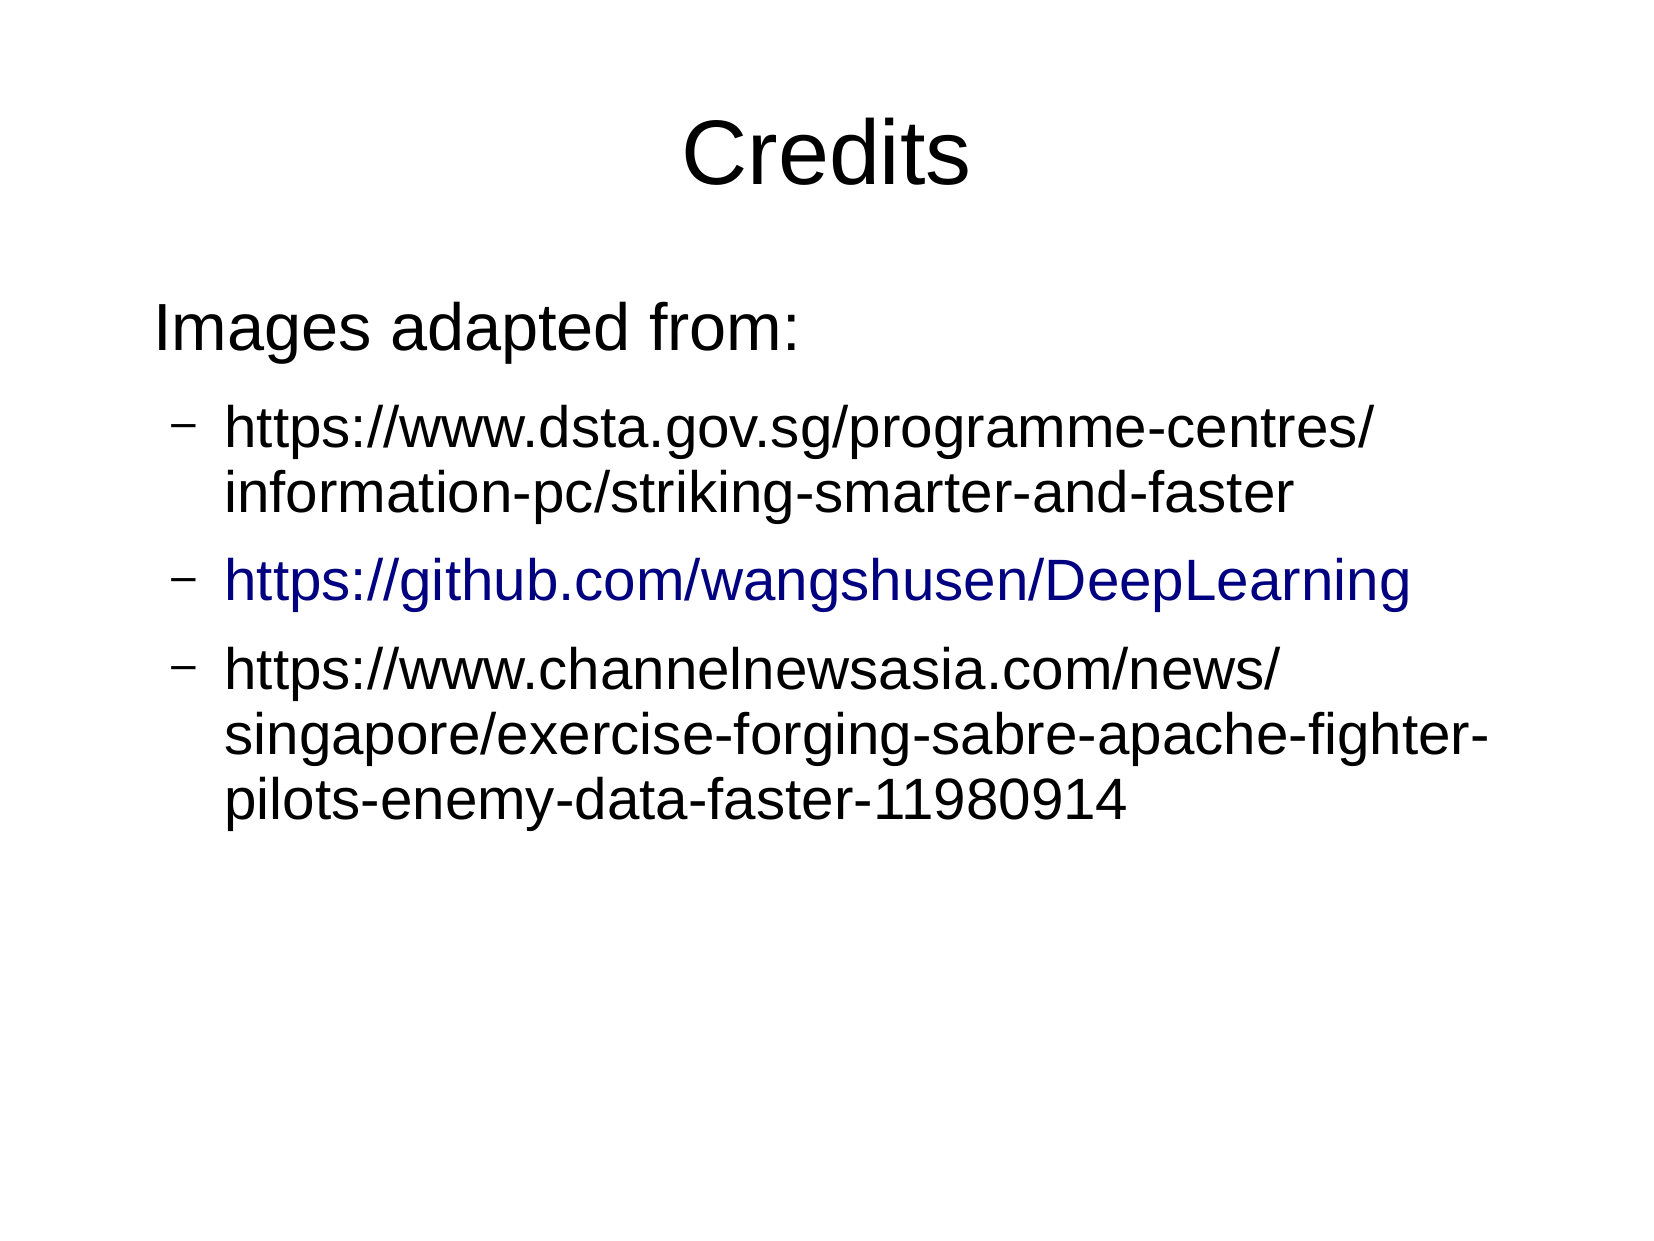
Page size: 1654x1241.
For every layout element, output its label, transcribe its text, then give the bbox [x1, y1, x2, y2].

list Images adapted from: https://www.dsta.gov.sg/programme-centres/information-pc/striking-smarter-and-faster https://github.com/wangshusen/DeepLearning https://www.channelnewsasia.com/news/singapore/exercise-forging-sabre-apache-fighter-pilots-enemy-data-faster-11980914 [82, 290, 1571, 1109]
title Credits [82, 49, 1571, 257]
